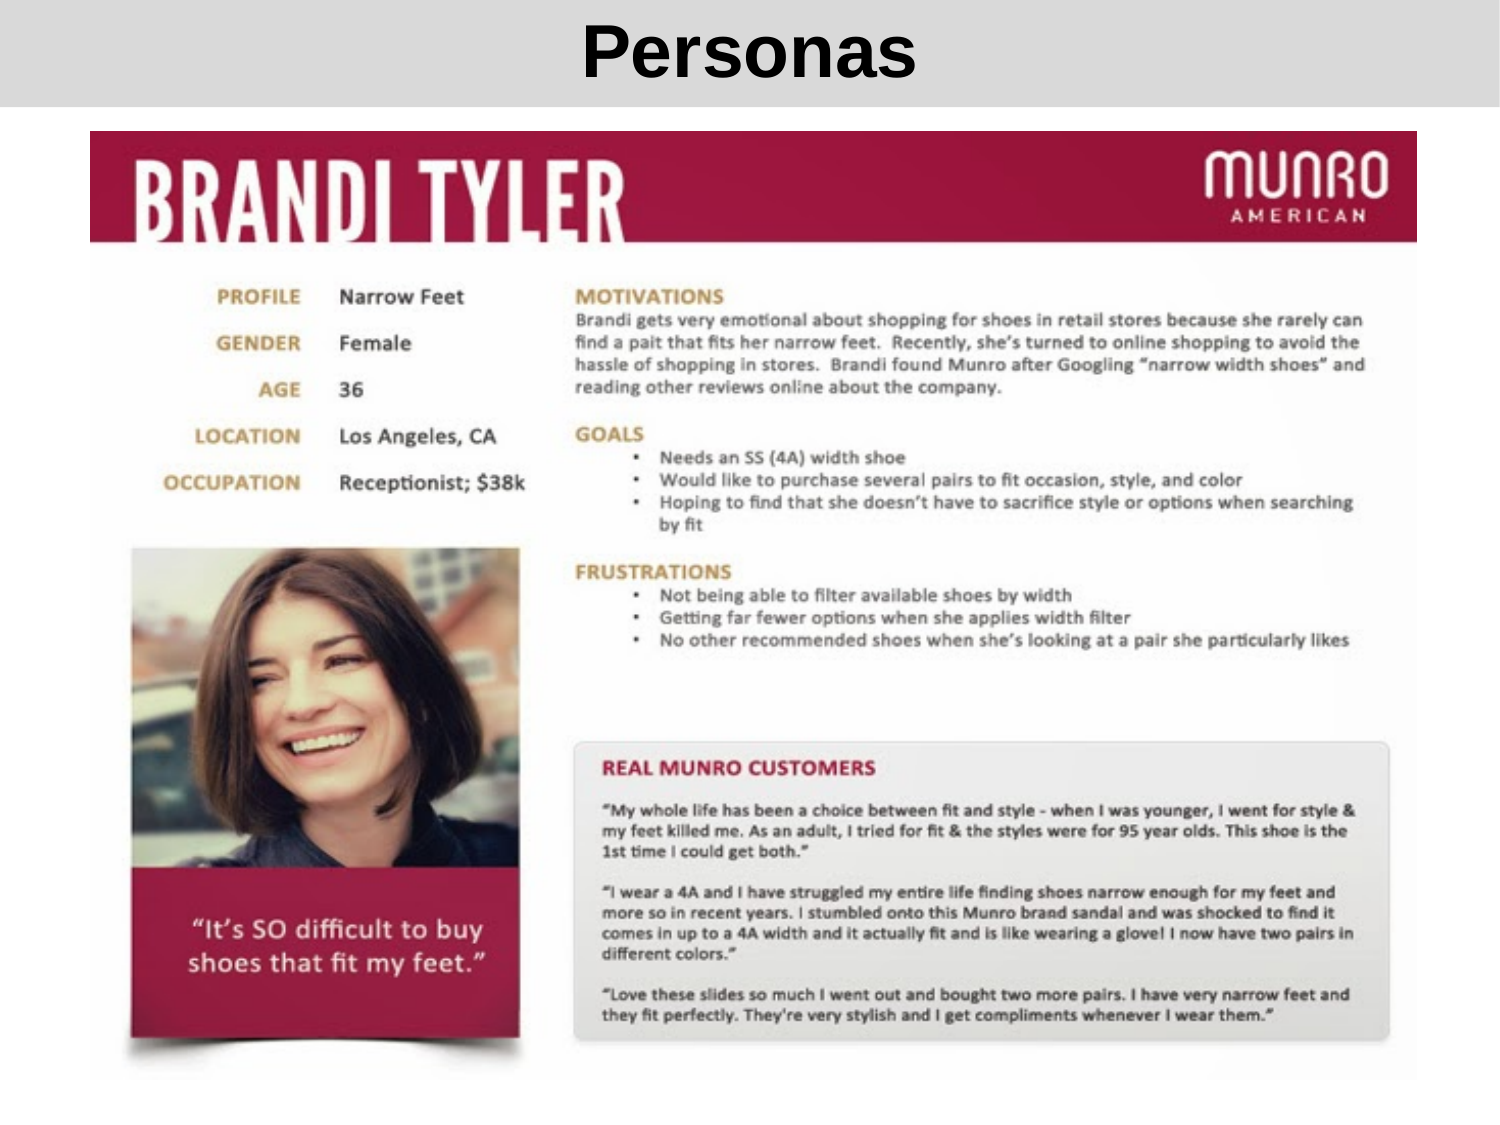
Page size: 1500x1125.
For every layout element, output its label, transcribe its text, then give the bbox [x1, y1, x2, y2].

picture [90, 131, 1417, 1080]
text_box Personas [0, 0, 1500, 108]
